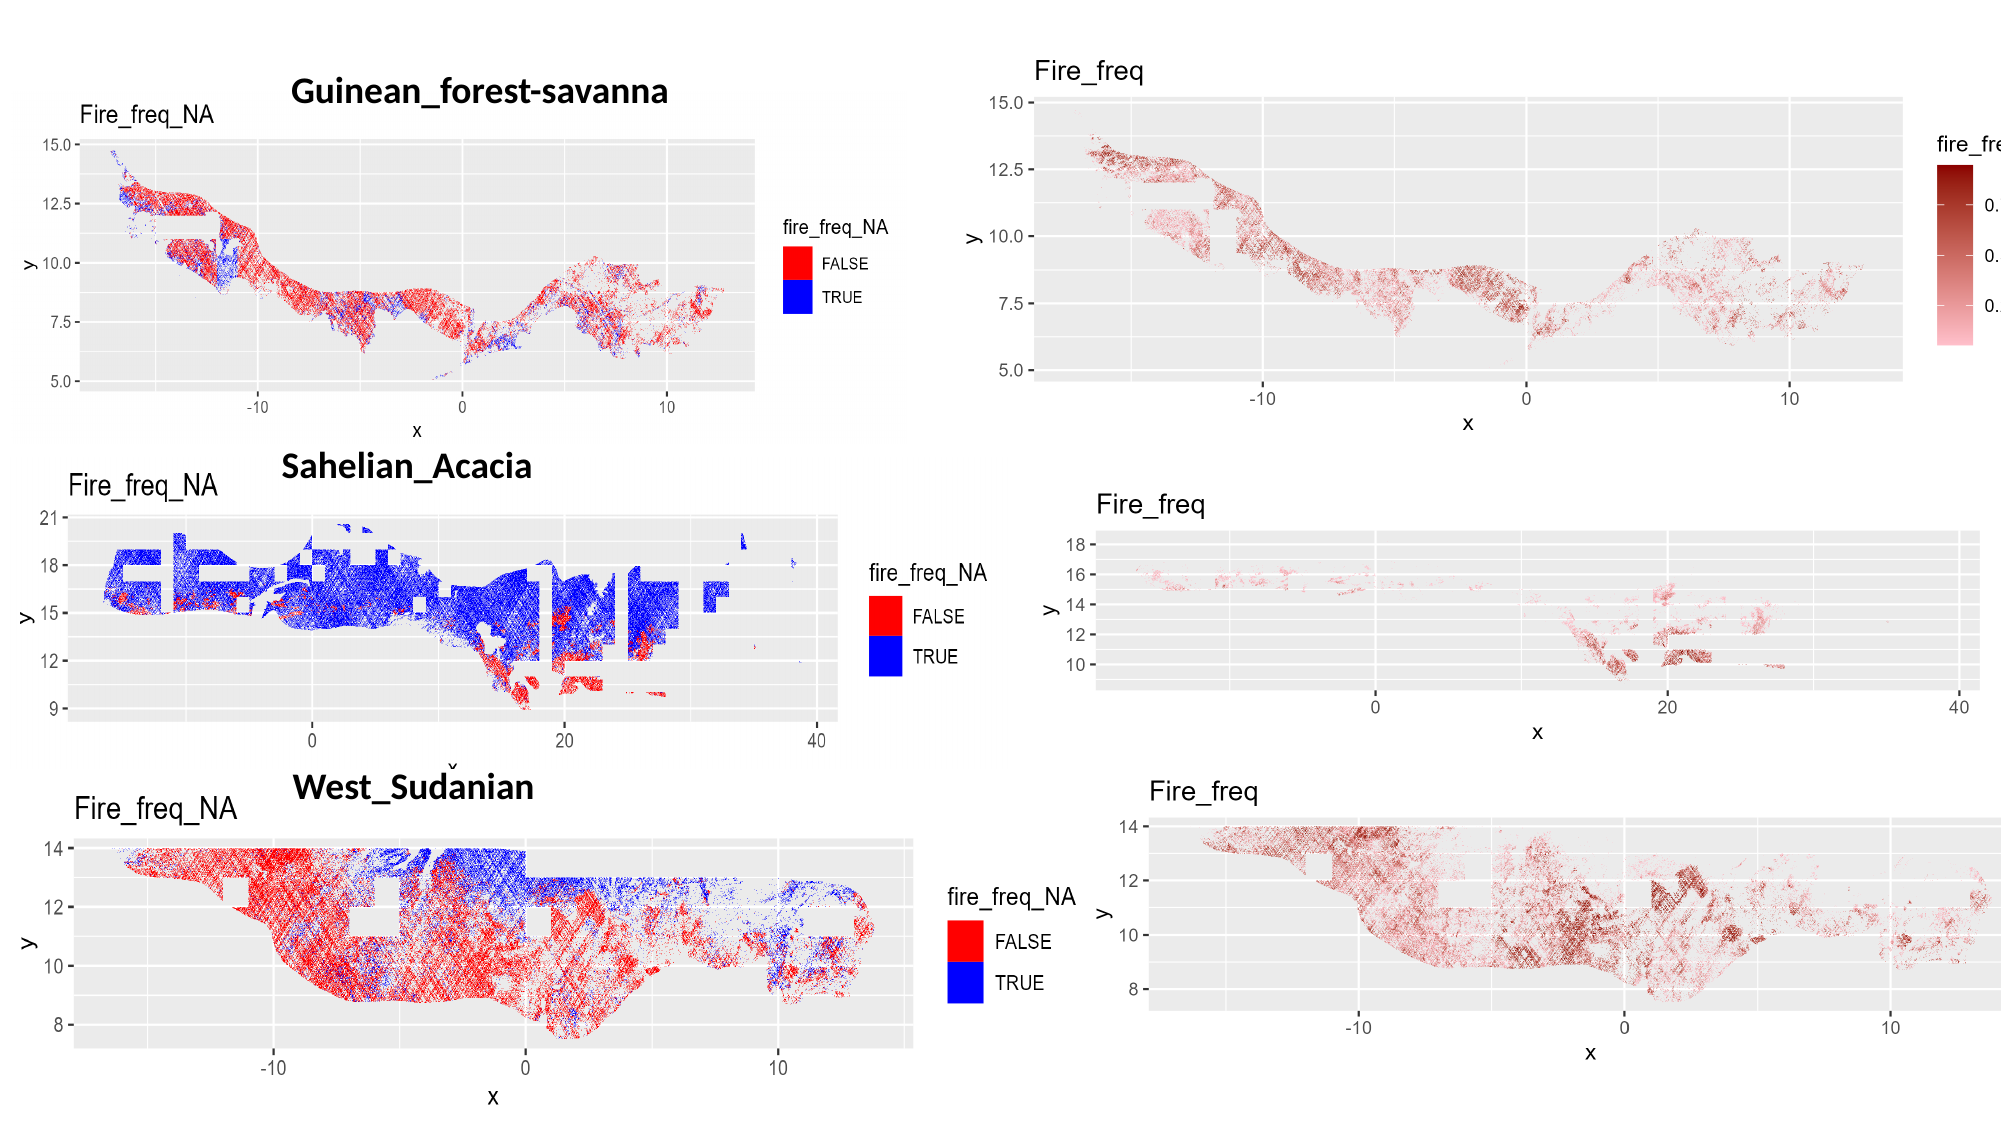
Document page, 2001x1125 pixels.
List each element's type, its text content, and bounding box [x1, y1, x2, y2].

text_box West_Sudanian [277, 754, 559, 815]
picture [11, 91, 907, 444]
text_box Sahelian_Acacia [266, 444, 548, 494]
picture [5, 457, 2001, 1122]
text_box Guinean_forest-savanna [276, 58, 685, 119]
picture [950, 35, 2001, 437]
picture [1027, 472, 2001, 745]
